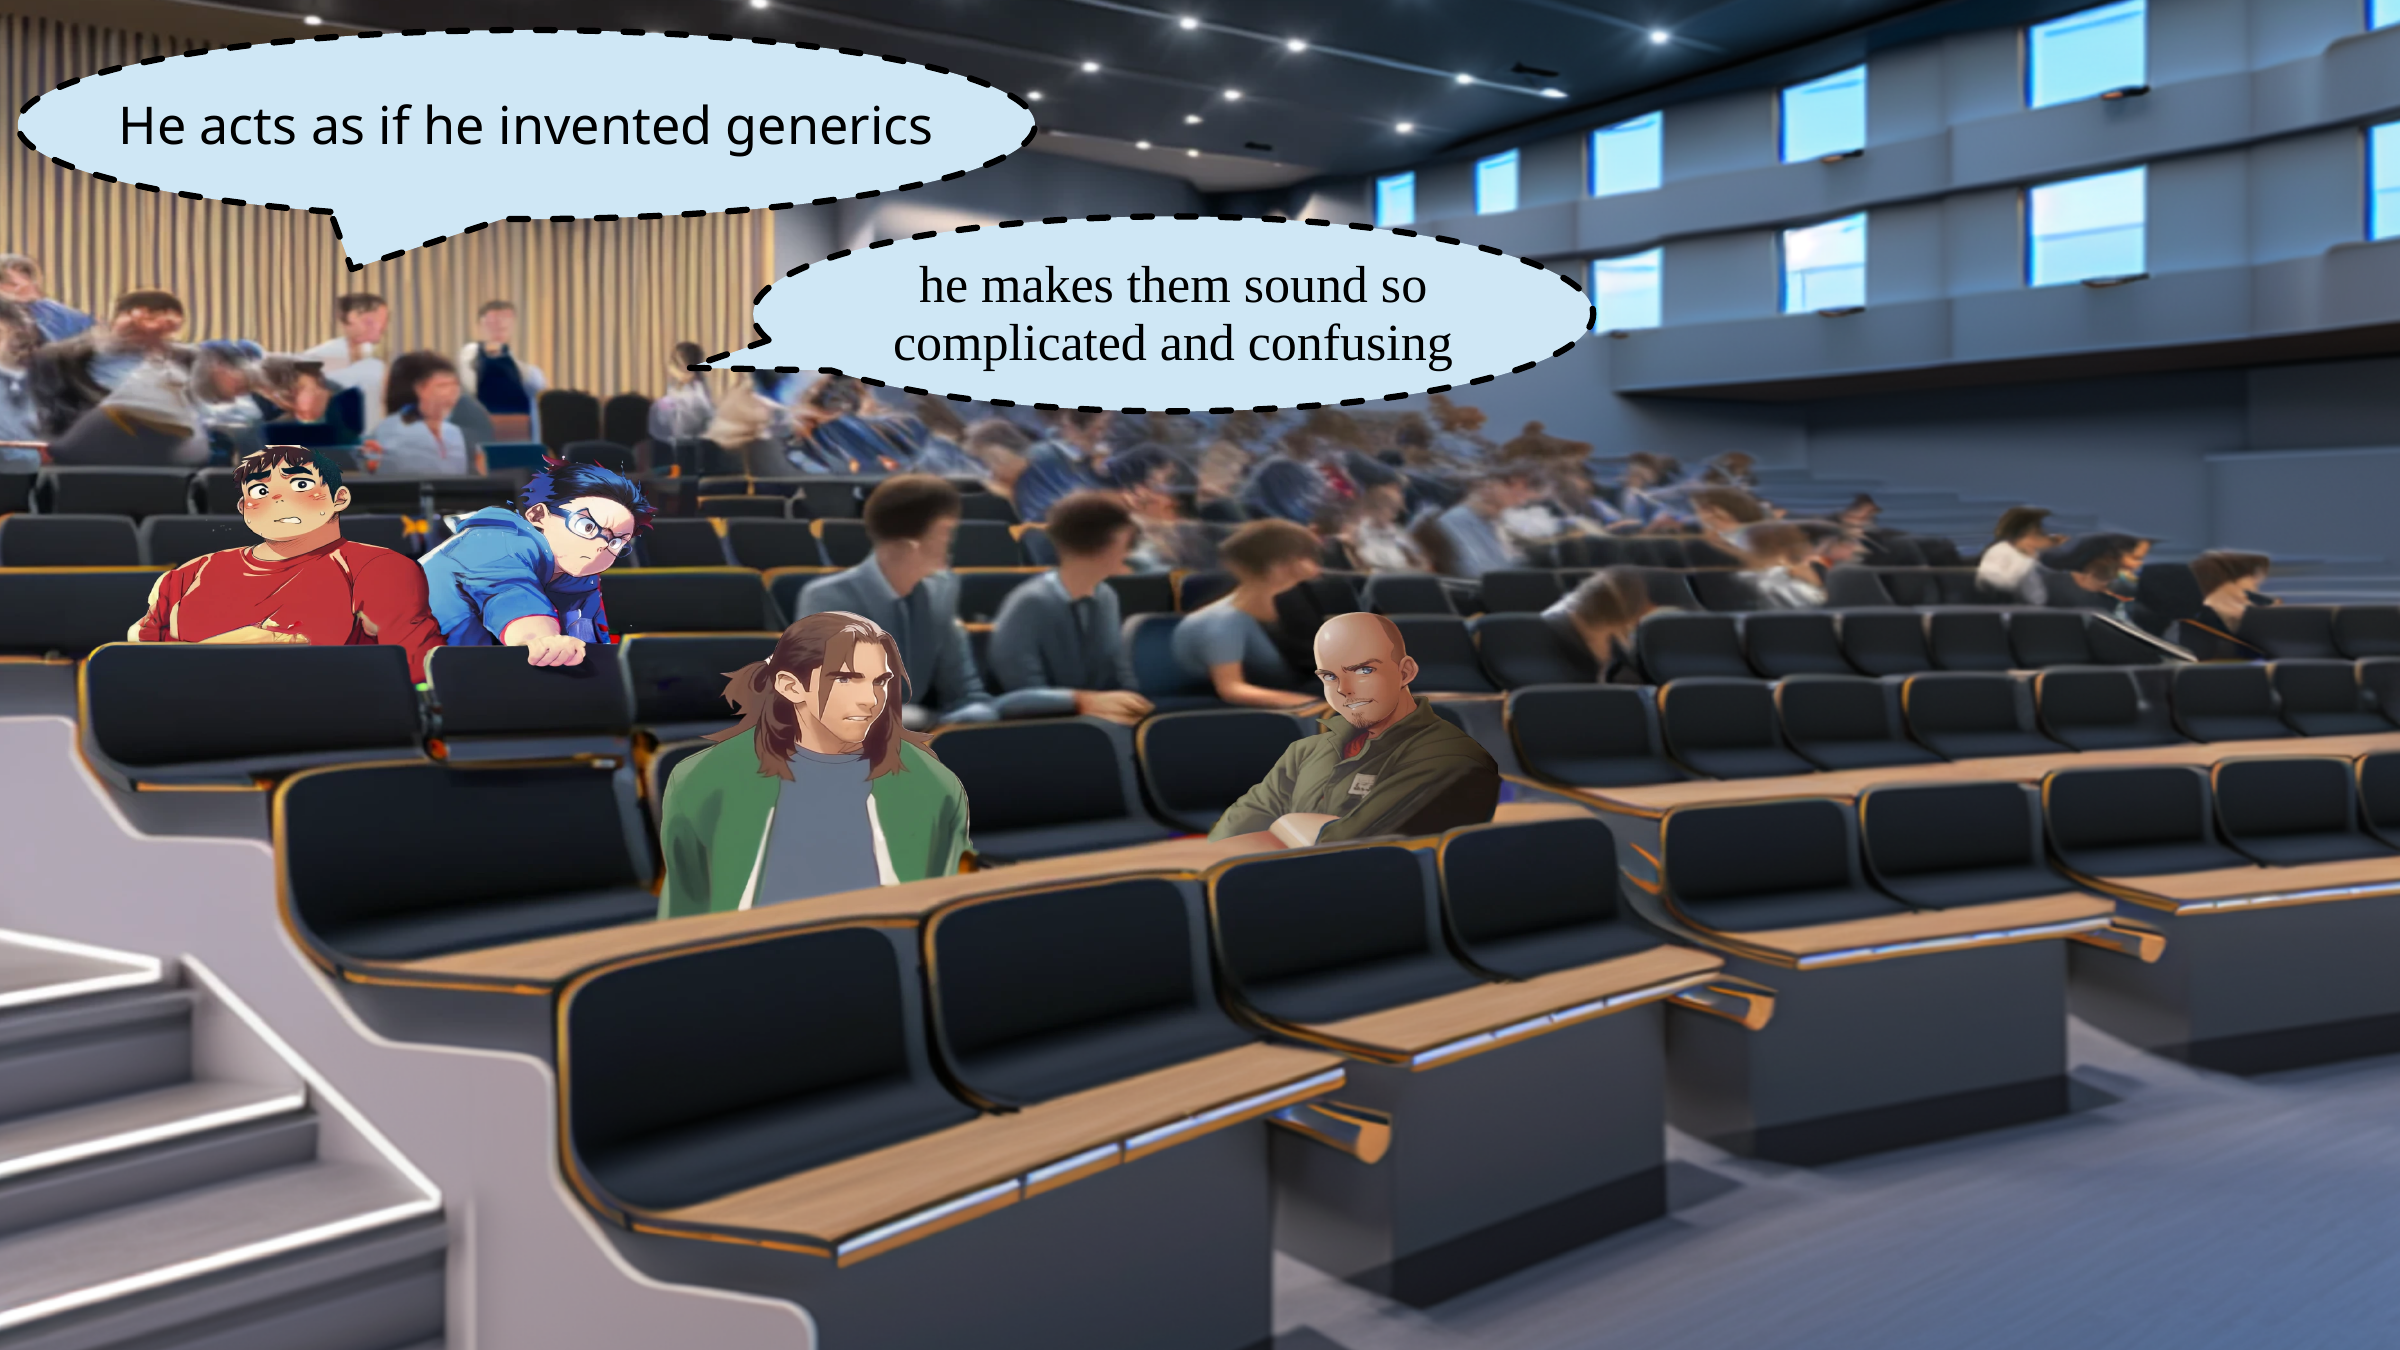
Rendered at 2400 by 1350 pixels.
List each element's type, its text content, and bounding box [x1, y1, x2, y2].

text_box He acts as if he invented generics [17, 29, 1036, 270]
text_box he makes them sound so complicated and confusing [687, 216, 1594, 412]
picture [0, 0, 2400, 1350]
